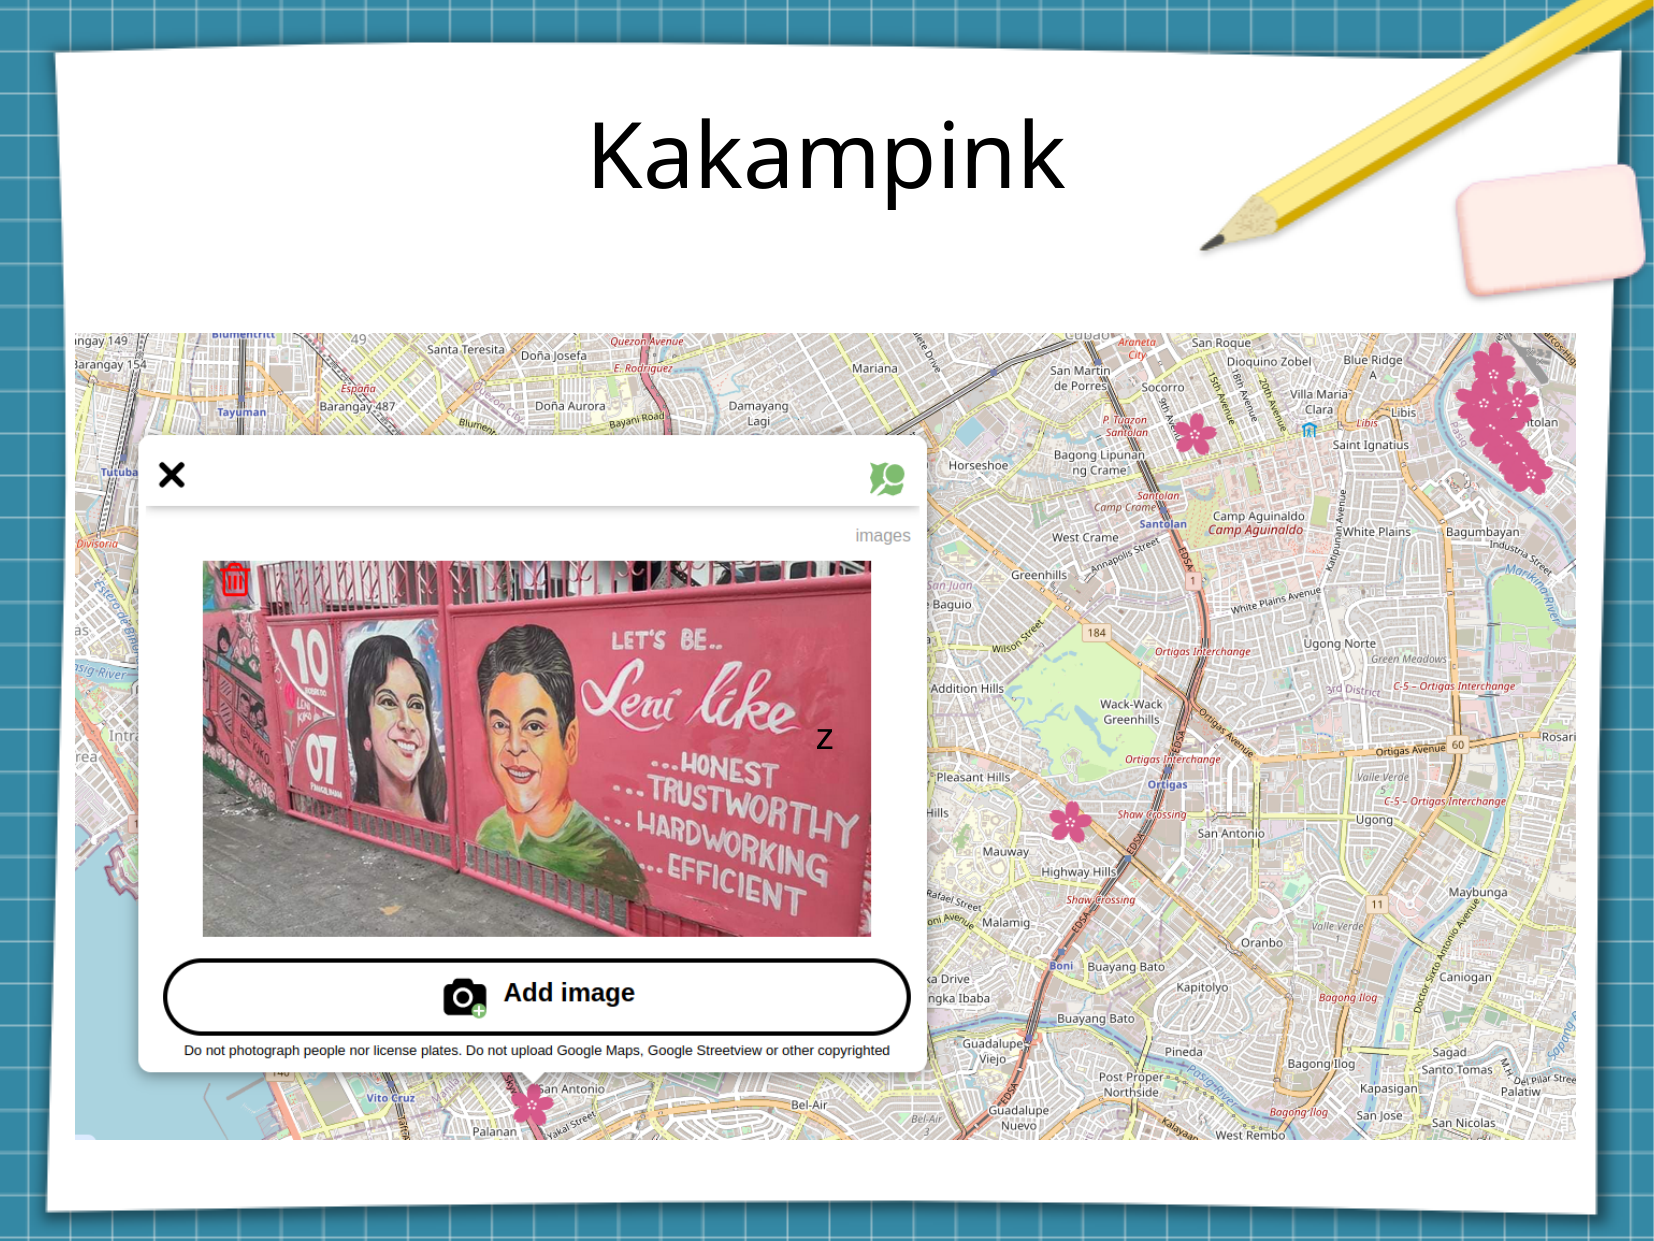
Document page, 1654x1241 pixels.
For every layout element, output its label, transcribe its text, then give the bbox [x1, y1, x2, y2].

picture [0, 0, 1654, 1241]
title Kakampink [82, 49, 1571, 257]
